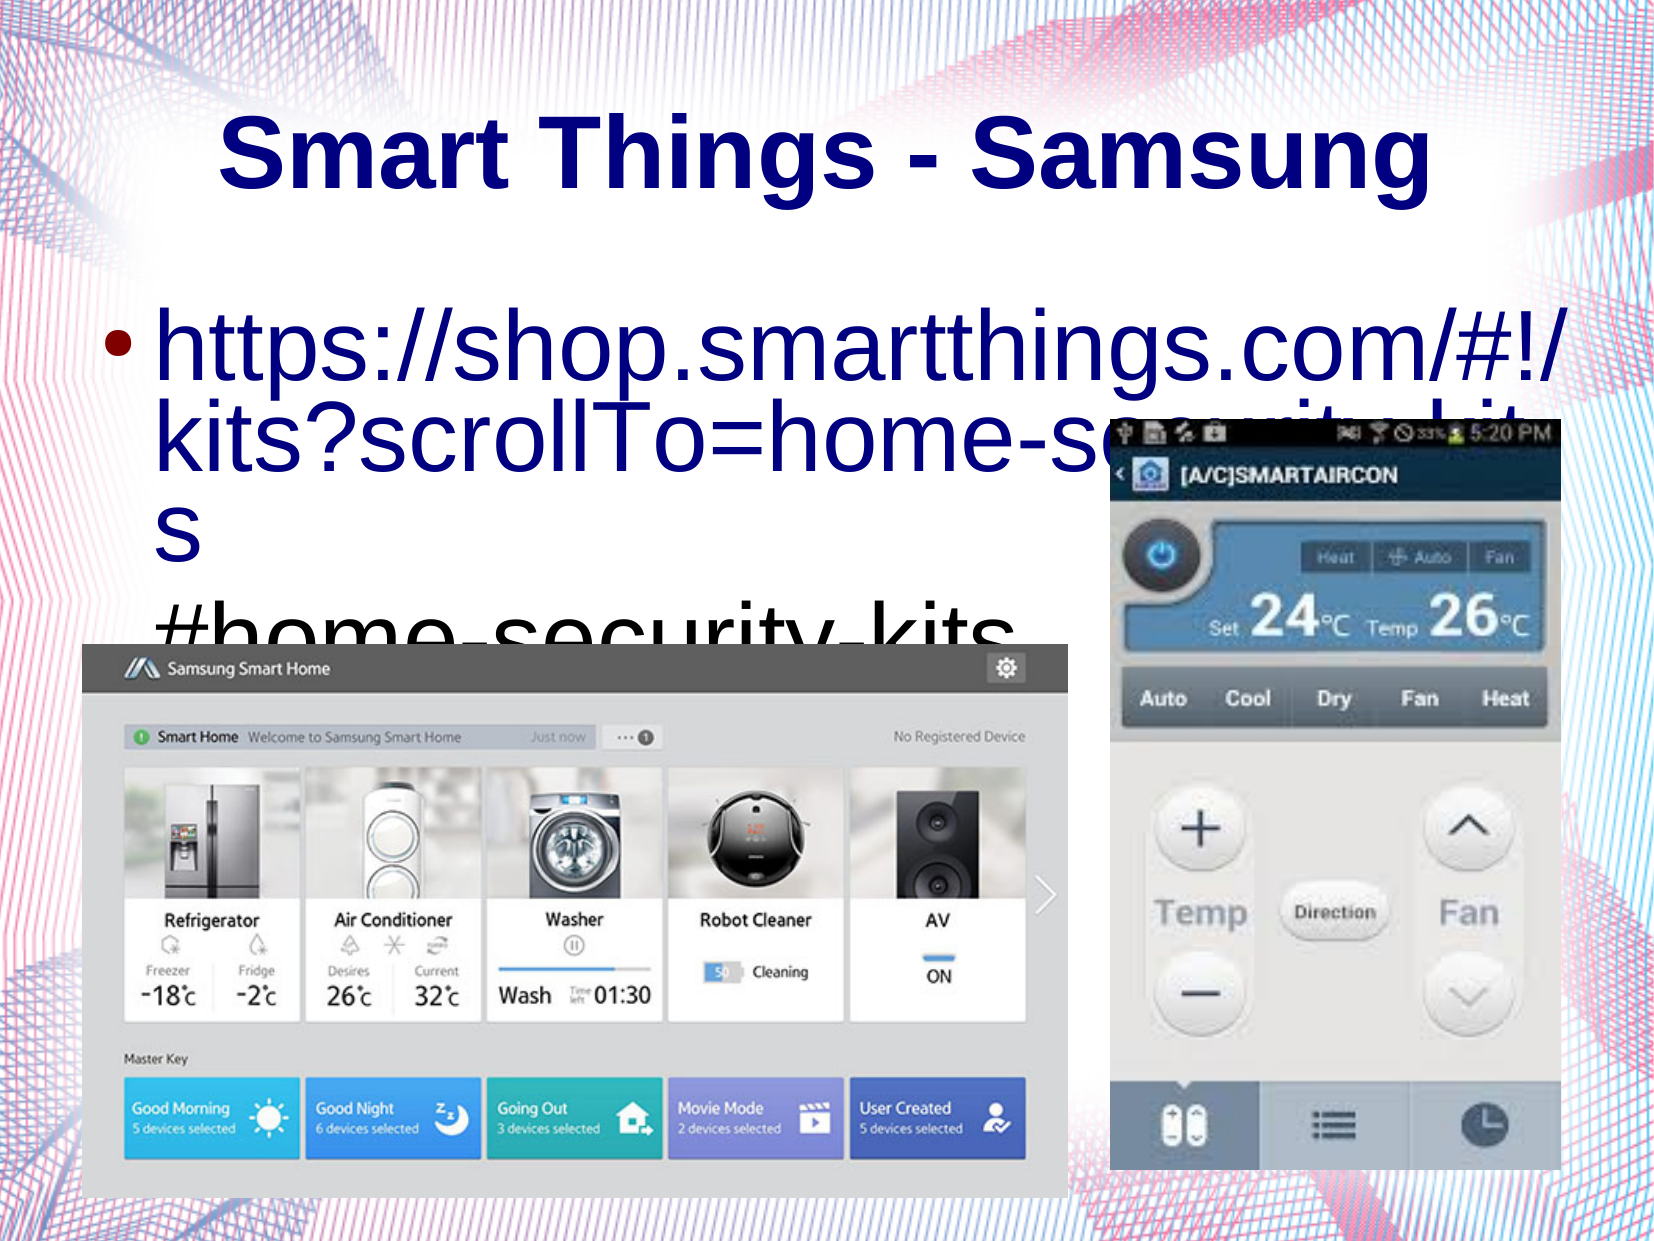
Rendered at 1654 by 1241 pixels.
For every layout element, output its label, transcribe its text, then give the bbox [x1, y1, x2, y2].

picture [0, 0, 1654, 1241]
list https://shop.smartthings.com/#!/kits?scrollTo=home-security-kits#home-security-kits ~ US 389.00 $ [82, 290, 1571, 1010]
title Smart Things - Samsung [82, 49, 1571, 257]
